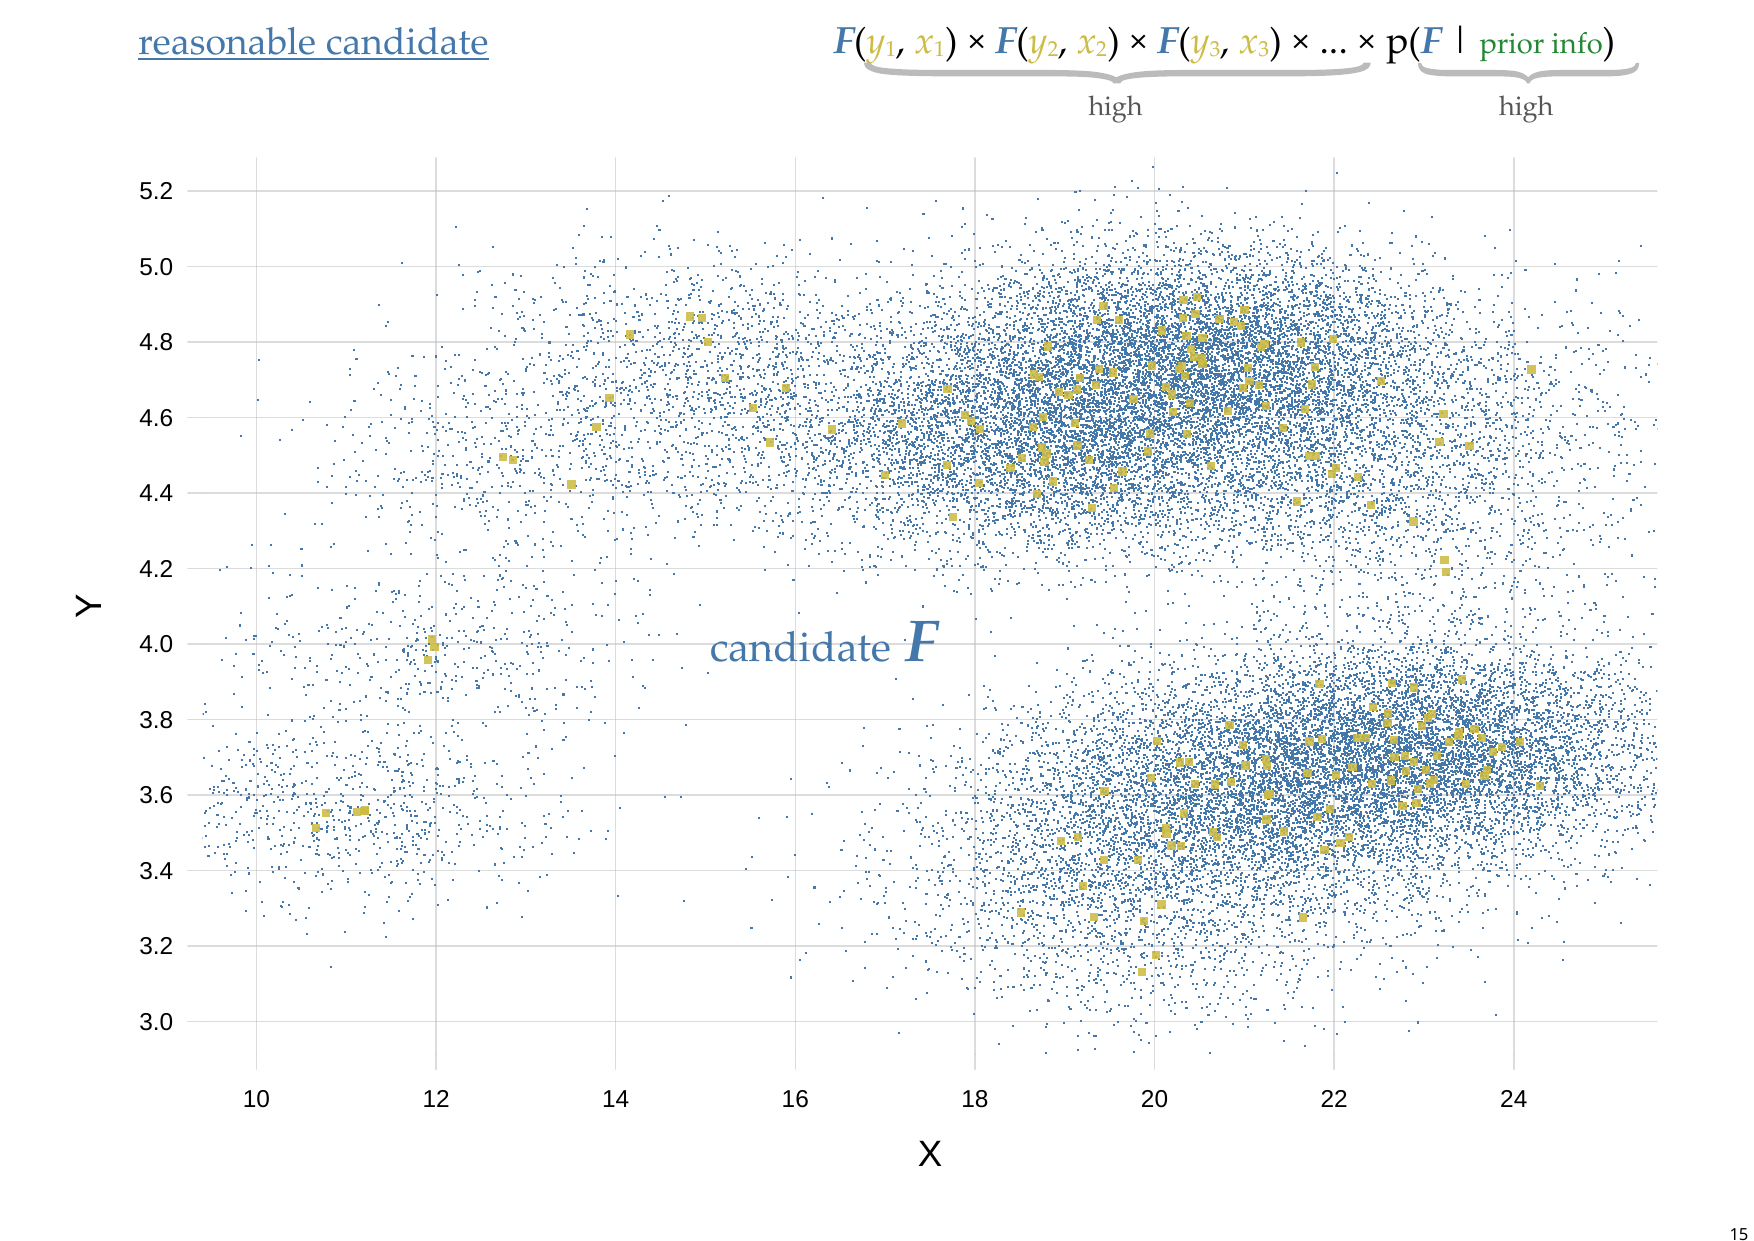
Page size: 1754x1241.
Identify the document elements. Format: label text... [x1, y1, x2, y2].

text_box high [1075, 88, 1160, 131]
text_box high [1486, 88, 1571, 131]
text_box [1417, 62, 1640, 84]
text_box F(y1, x1) × F(y2, x2) × F(y3, x3) × ... × p(F | prior info) [846, 18, 1659, 73]
text_box candidate F [704, 611, 963, 686]
text_box reasonable candidate [123, 19, 505, 73]
picture [38, 4, 1751, 1216]
text_box [863, 62, 1371, 84]
